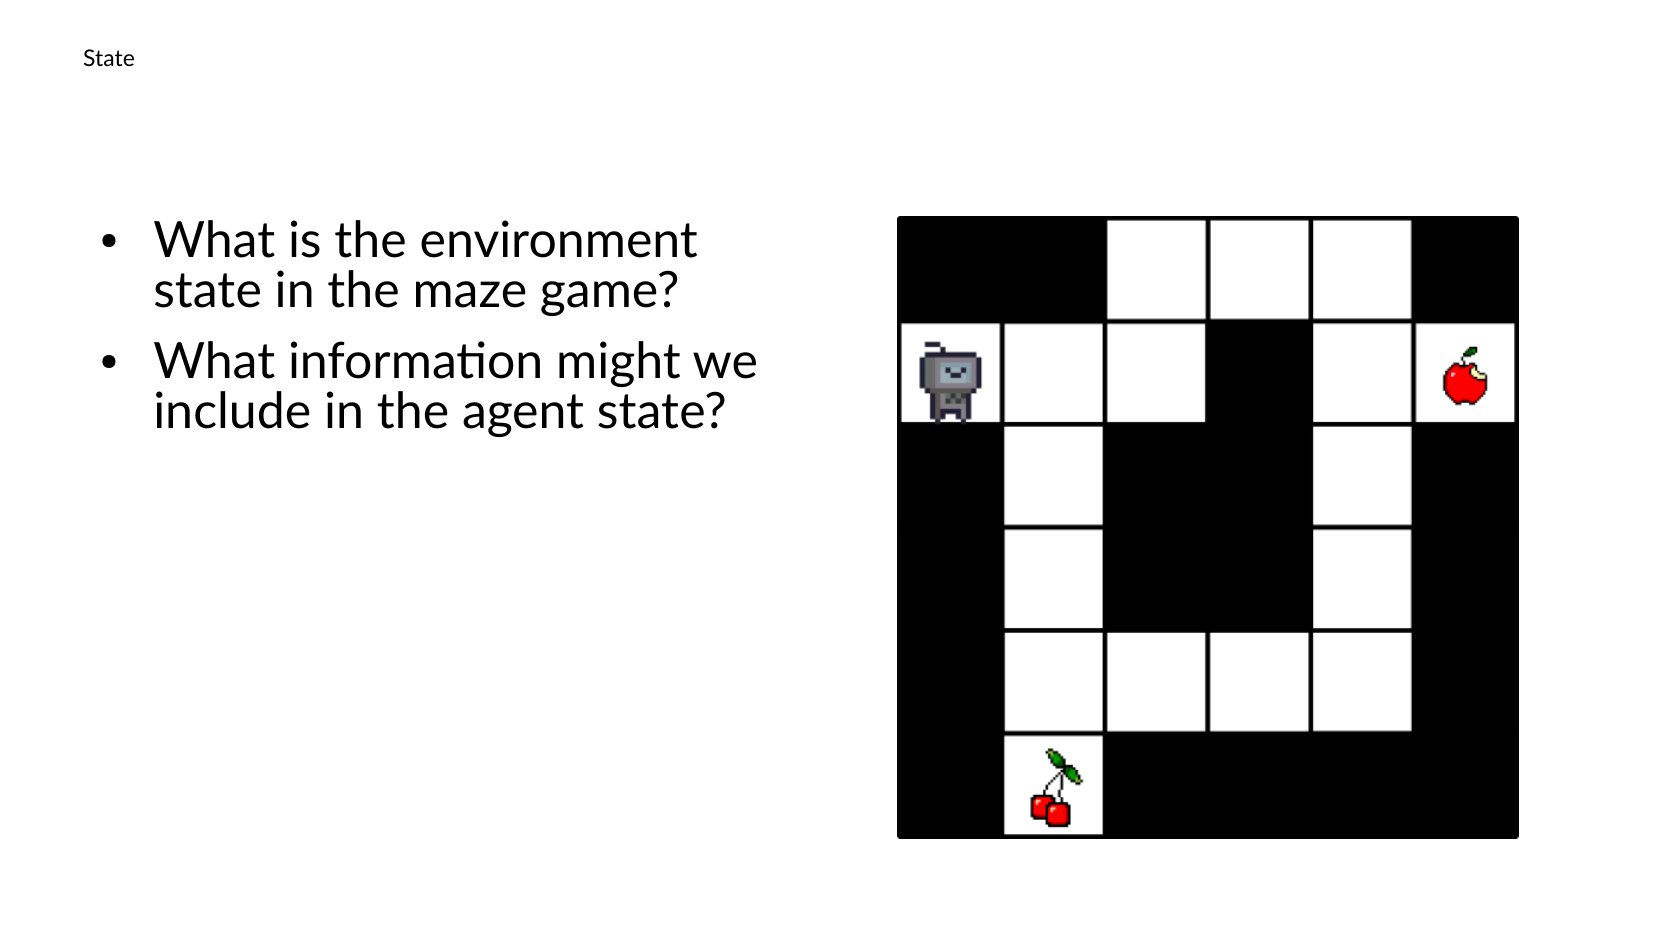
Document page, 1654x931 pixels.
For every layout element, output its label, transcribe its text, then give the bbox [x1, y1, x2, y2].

picture [897, 216, 1519, 839]
title State [83, 0, 1571, 119]
list What is the environment state in the maze game? What information might we include in the agent state? [82, 217, 809, 839]
